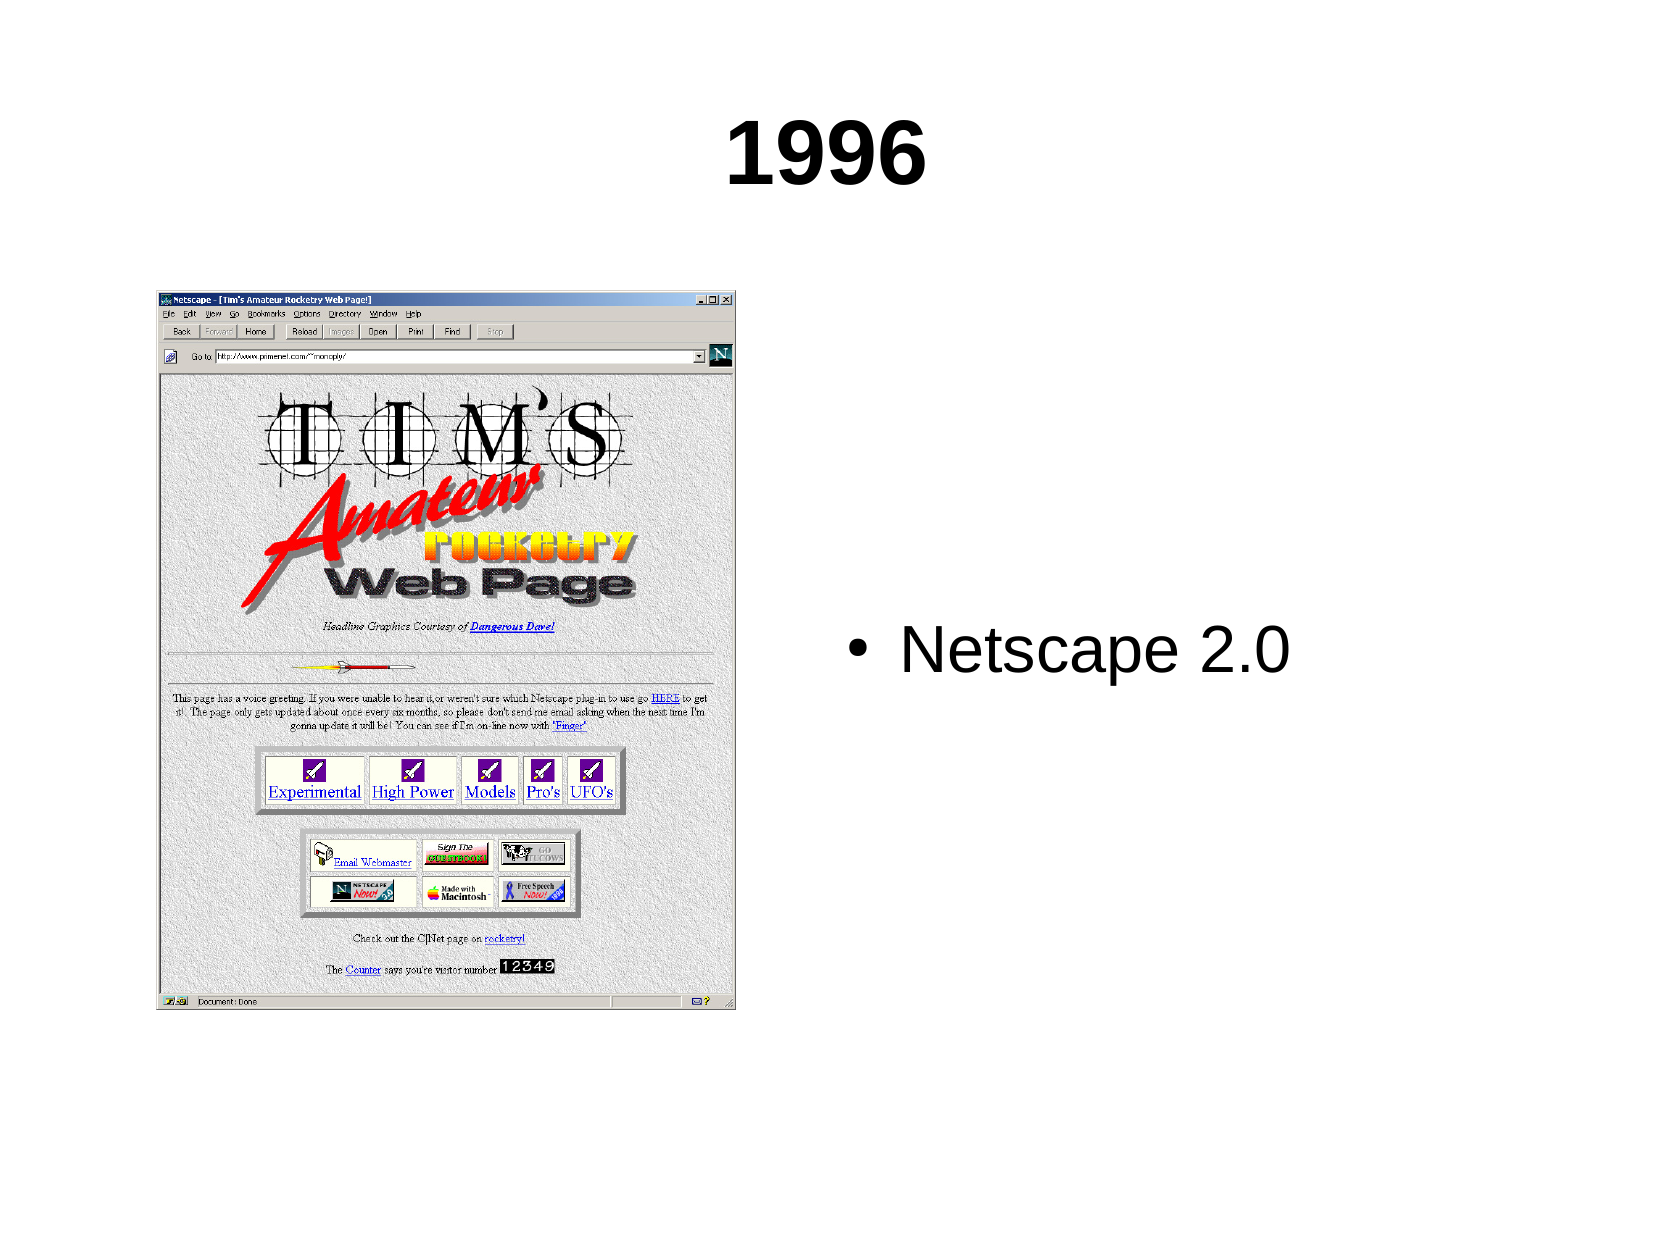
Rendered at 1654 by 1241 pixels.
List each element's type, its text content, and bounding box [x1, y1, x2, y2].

list Netscape 2.0 [828, 290, 1539, 1010]
picture [156, 290, 736, 1010]
title 1996 [82, 49, 1571, 257]
